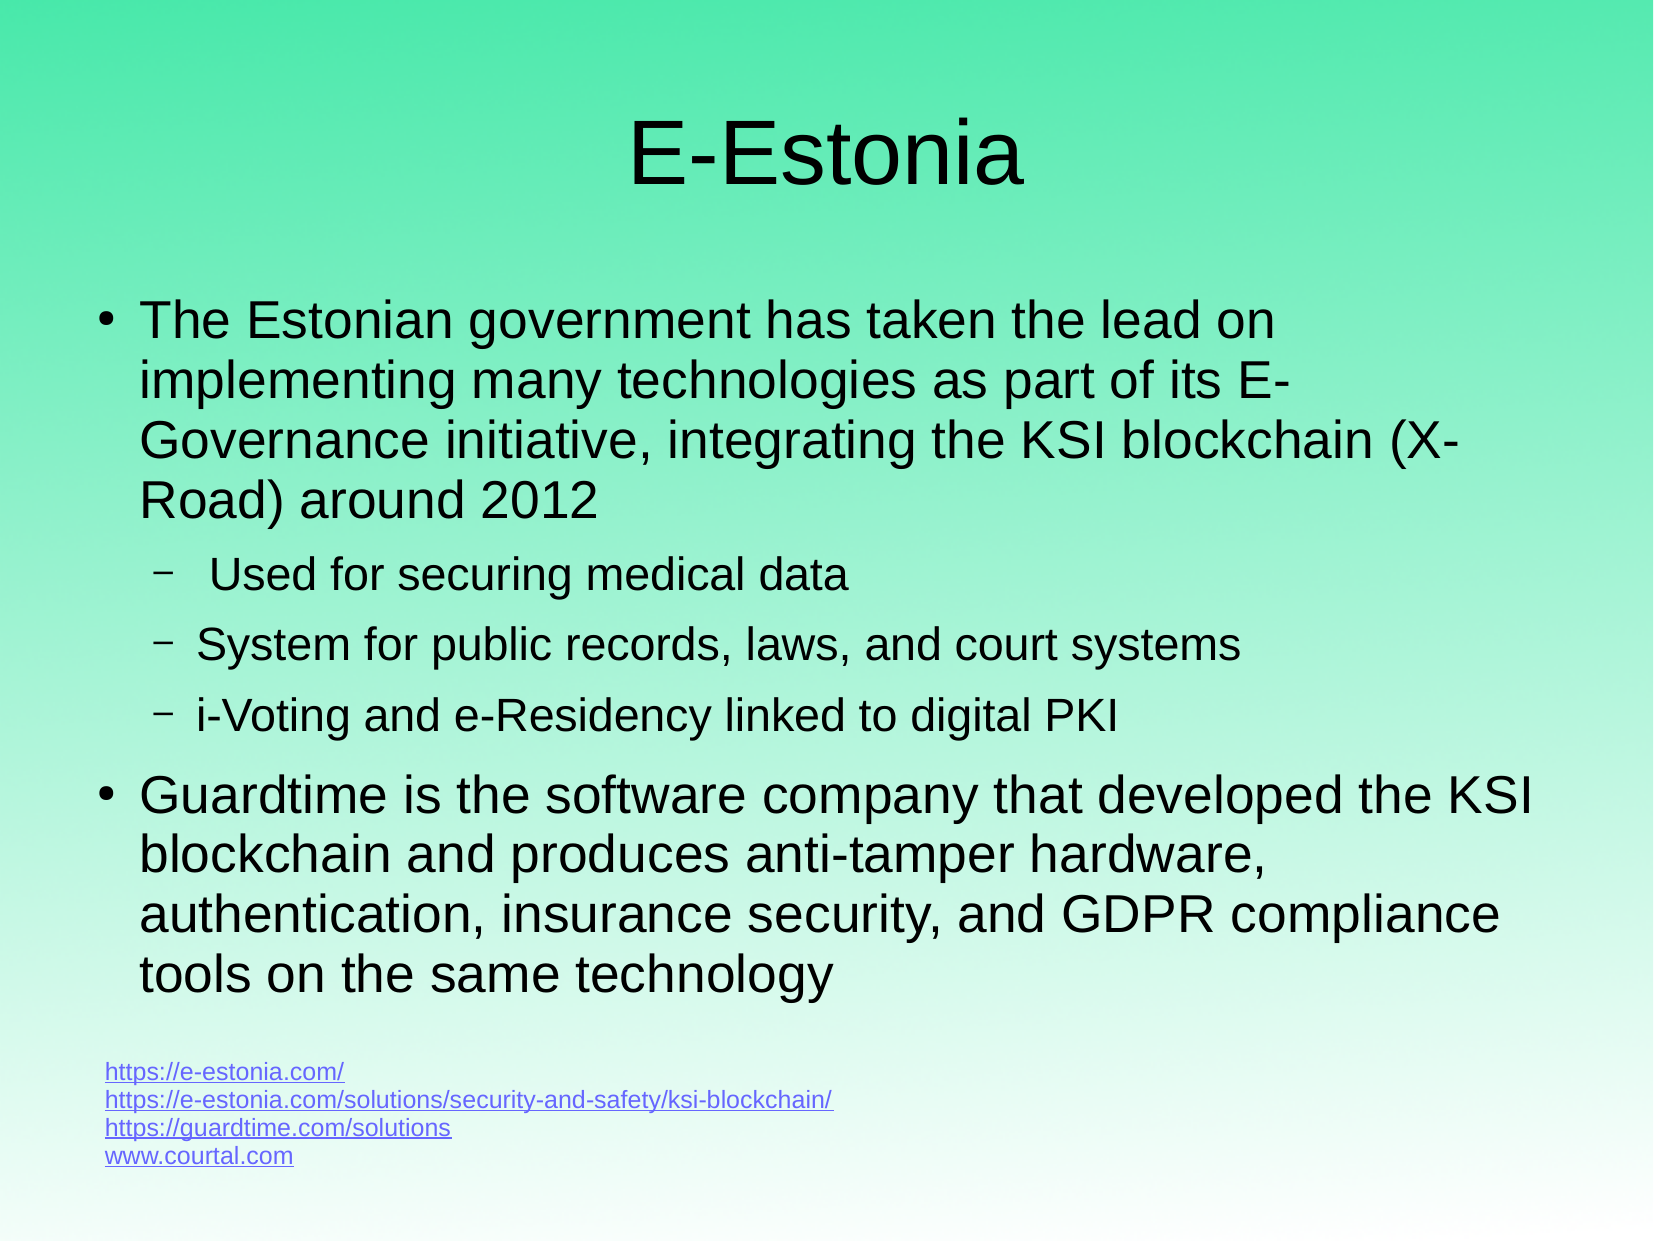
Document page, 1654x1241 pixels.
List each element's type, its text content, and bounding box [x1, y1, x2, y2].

title E-Estonia [82, 49, 1571, 257]
list The Estonian government has taken the lead on implementing many technologies as part of its E-Governance initiative, integrating the KSI blockchain (X-Road) around 2012 Used for securing medical data System for public records, laws, and court systems i-Voting and e-Residency linked to digital PKI Guardtime is the software company that developed the KSI blockchain and produces anti-tamper hardware, authentication, insurance security, and GDPR compliance tools on the same technology [82, 290, 1571, 1010]
text_box https://e-estonia.com/ https://e-estonia.com/solutions/security-and-safety/ksi-blockchain/ https://guardtime.com/solutions www.courtal.com [90, 1050, 1486, 1205]
picture [0, 0, 1654, 1241]
